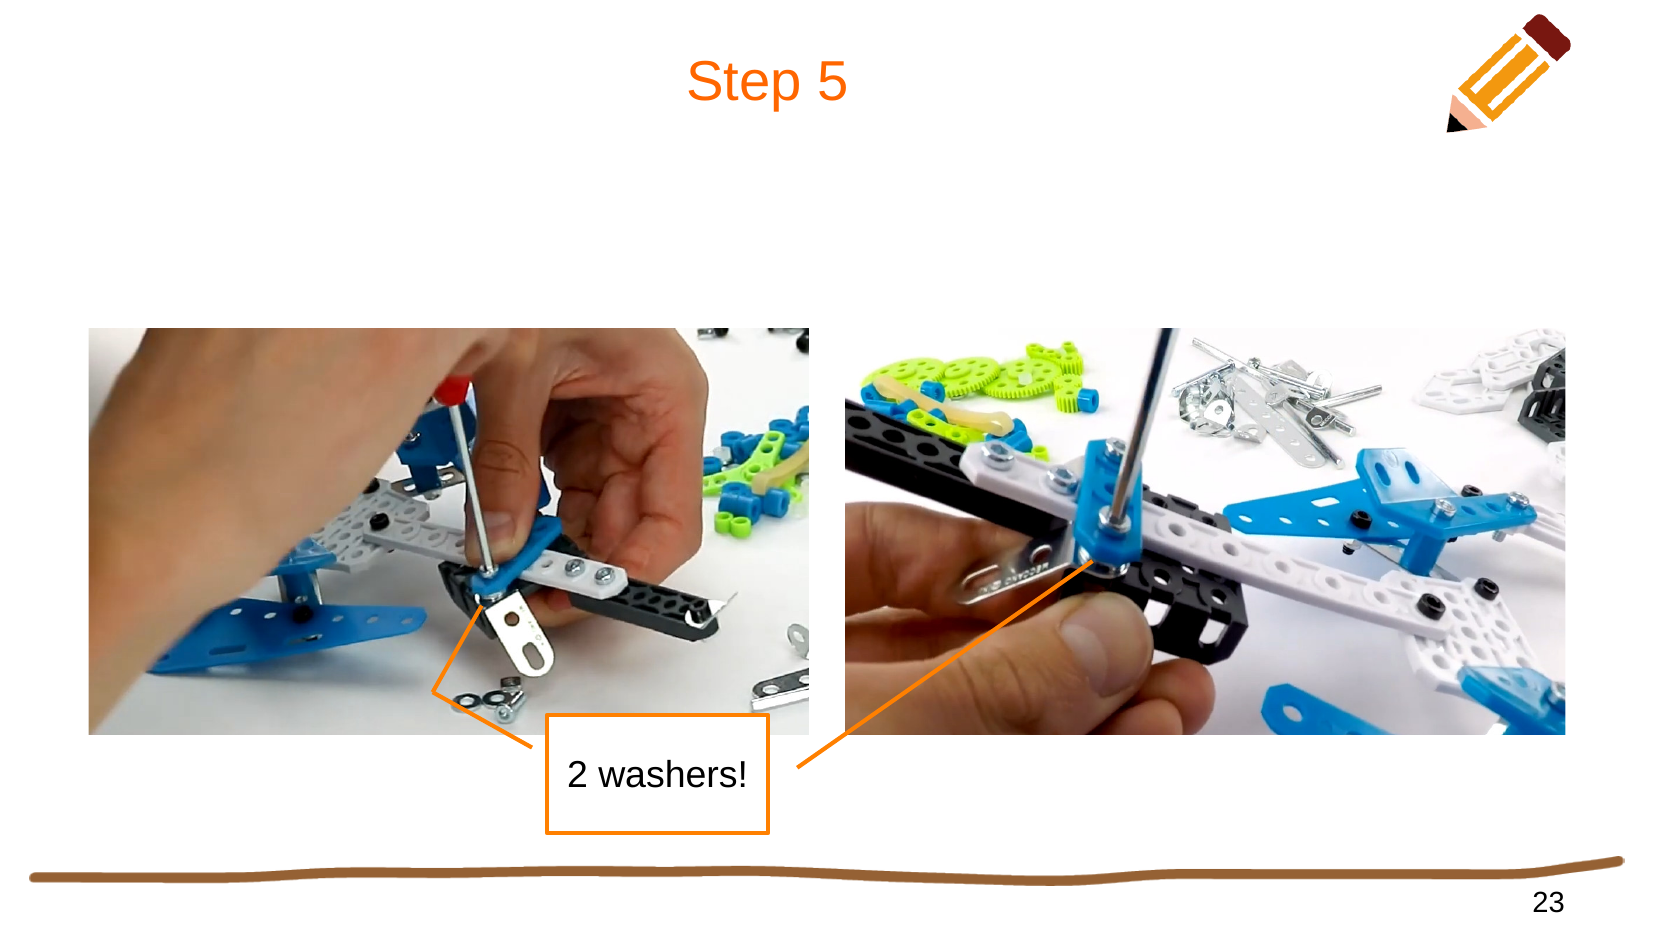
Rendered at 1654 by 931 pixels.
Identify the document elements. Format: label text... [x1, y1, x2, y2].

picture [1446, 14, 1571, 133]
text_box 2 washers! [547, 715, 768, 833]
picture [29, 856, 1625, 886]
picture [845, 328, 1566, 735]
picture [88, 328, 809, 735]
title Step 5 [88, 29, 1447, 133]
